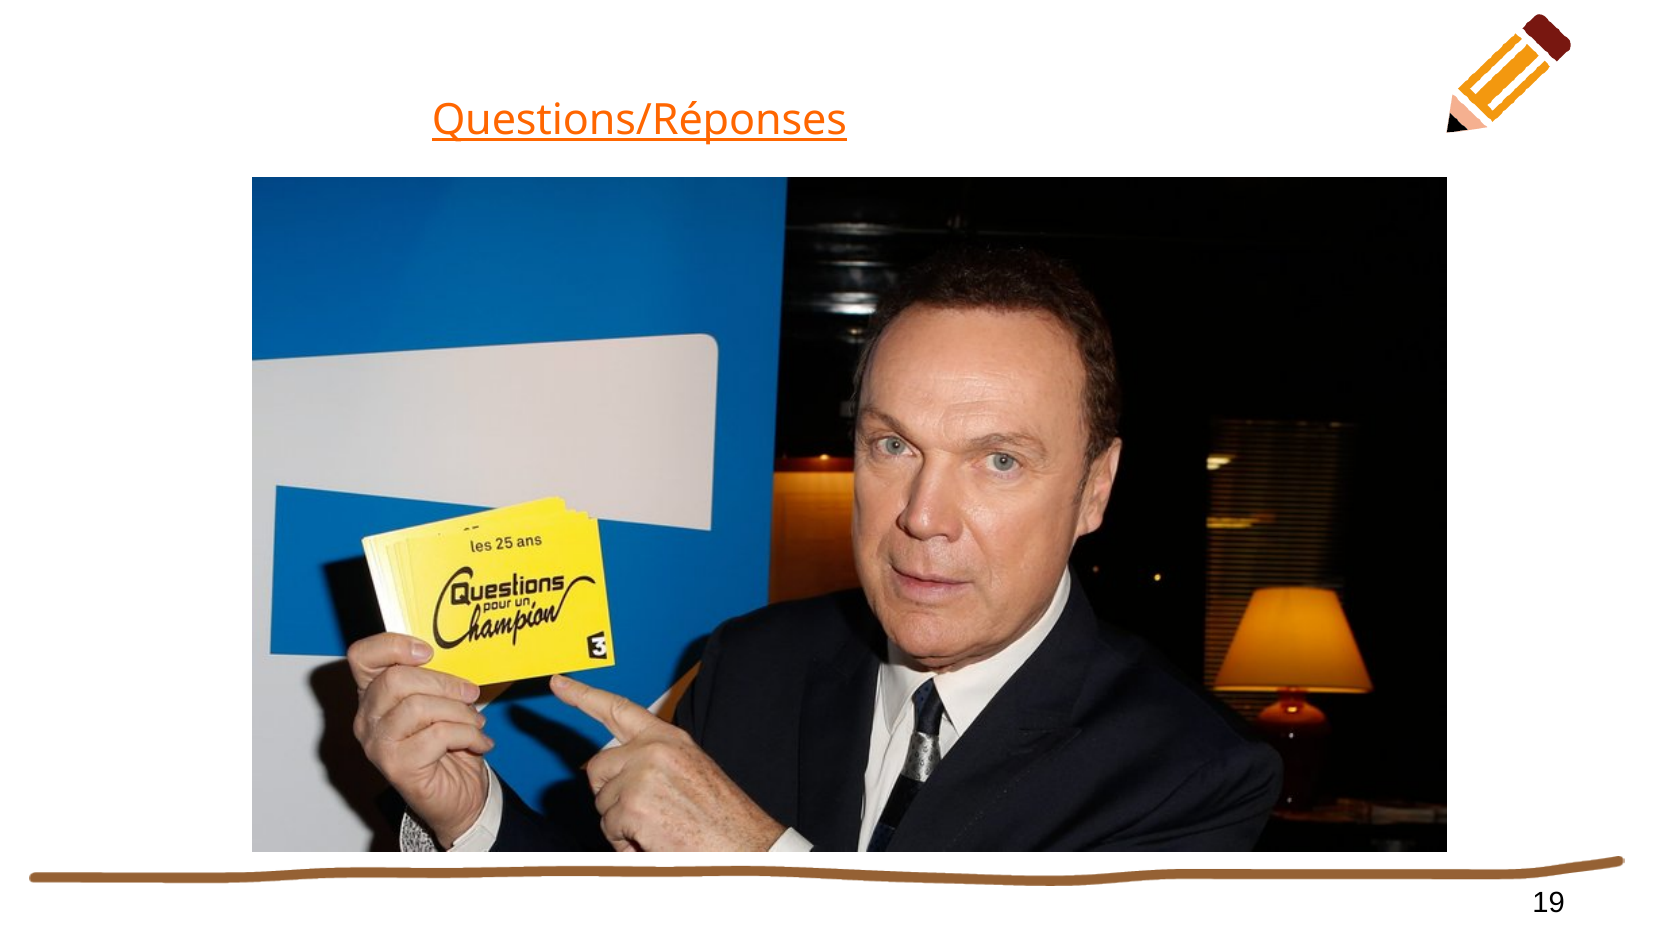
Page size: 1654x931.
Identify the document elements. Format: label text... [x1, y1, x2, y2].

list Questions/Réponses [59, 88, 1595, 148]
picture [1446, 14, 1571, 88]
picture [29, 856, 1625, 886]
picture [252, 177, 1447, 852]
